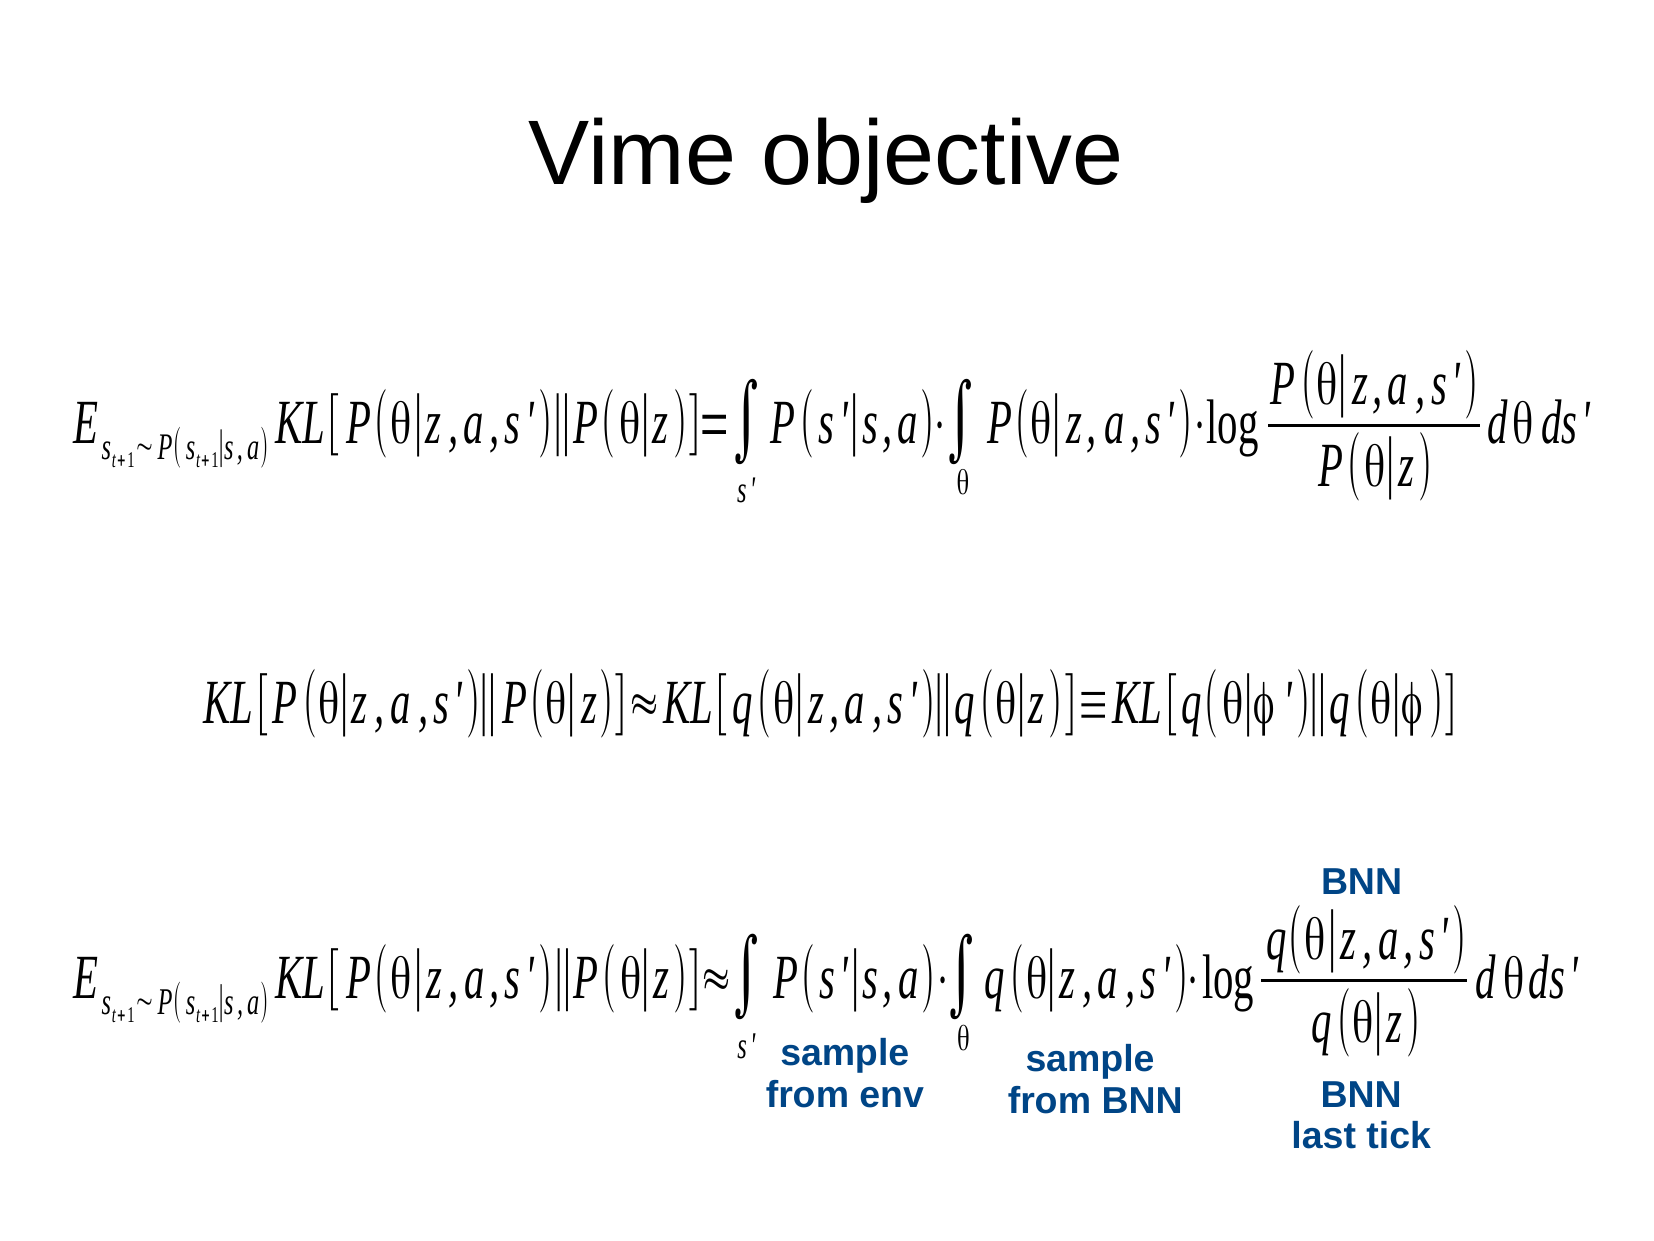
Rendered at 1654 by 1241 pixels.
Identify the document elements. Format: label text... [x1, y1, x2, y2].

text_box sample from env [751, 1024, 939, 1123]
text_box BNN last tick [1276, 1065, 1446, 1165]
chart [60, 345, 1603, 512]
chart [190, 664, 1467, 741]
text_box BNN [1306, 853, 1417, 952]
text_box sample from BNN [993, 1030, 1198, 1129]
title Vime objective [82, 49, 1571, 257]
chart [60, 900, 1592, 1068]
